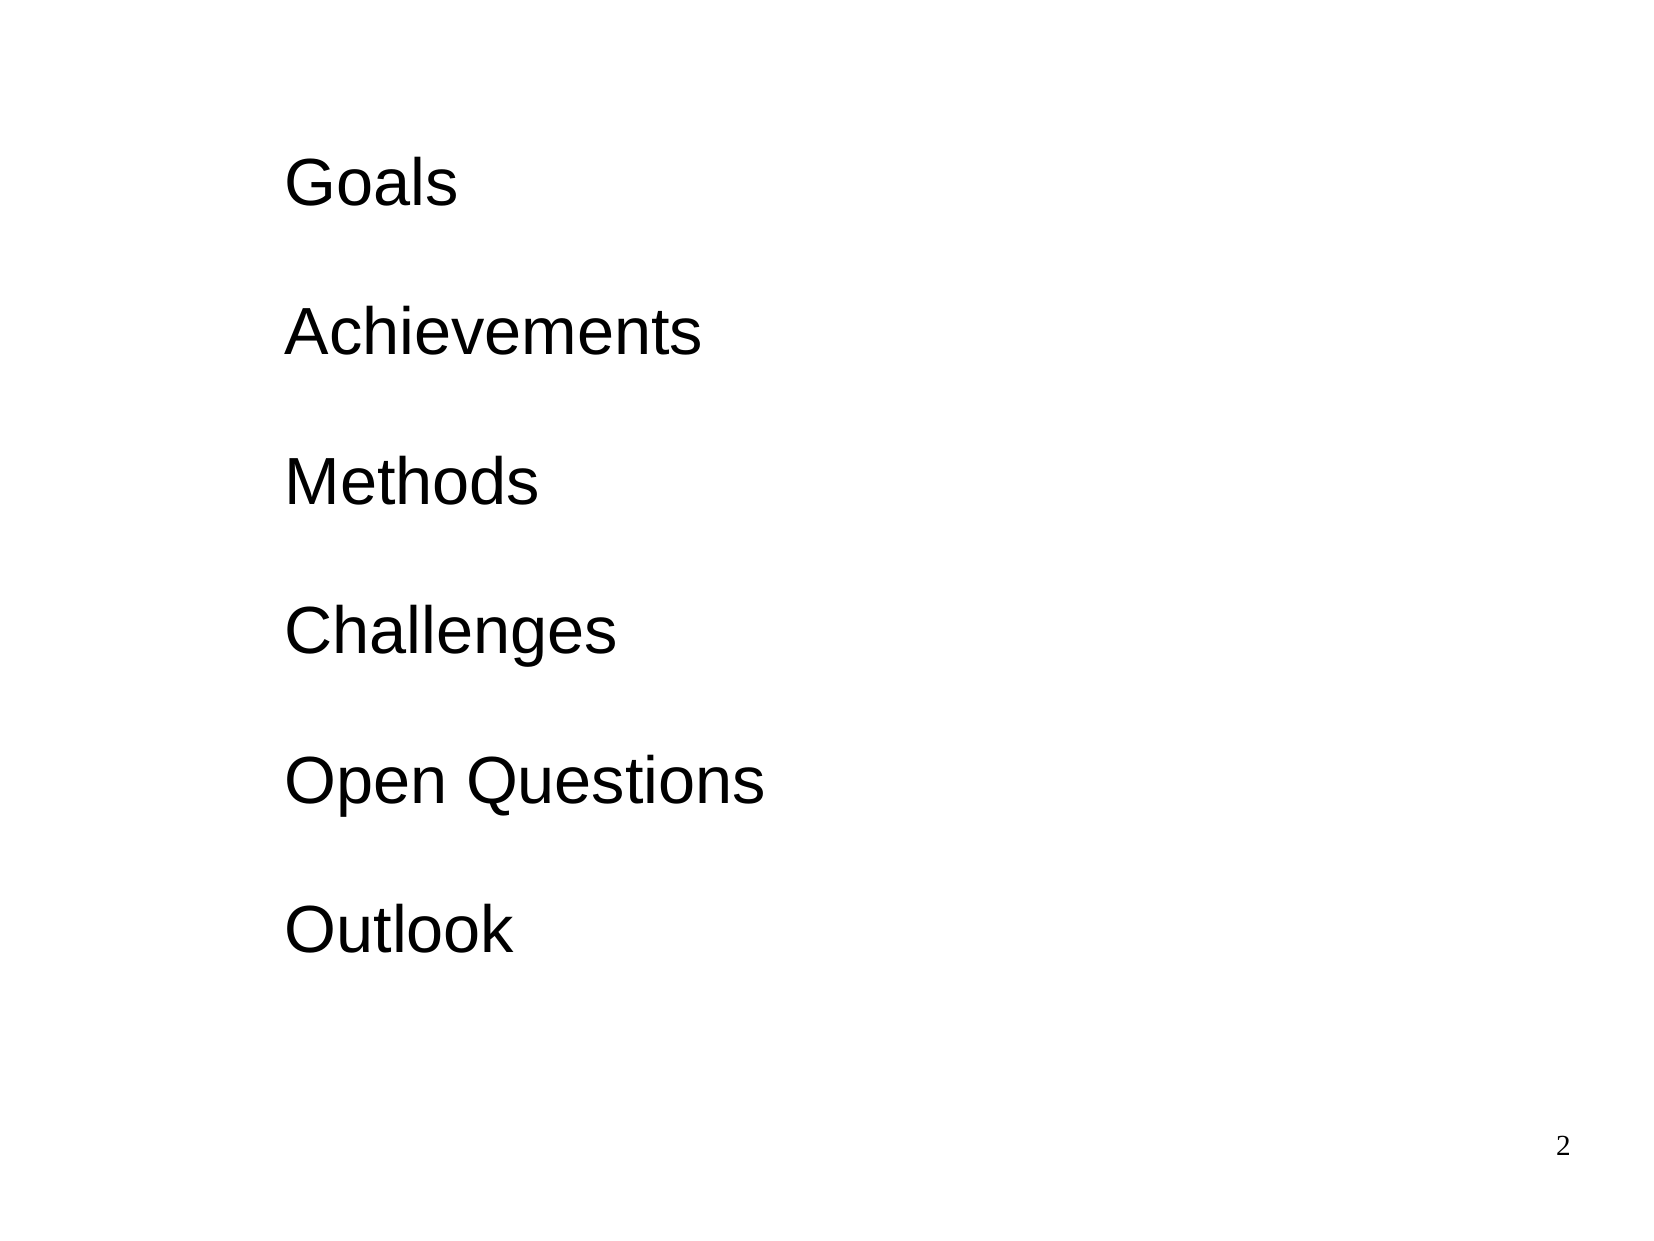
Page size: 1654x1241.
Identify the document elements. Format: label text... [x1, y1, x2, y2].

text_box Goals Achievements Methods Challenges Open Questions Outlook [270, 137, 1066, 975]
